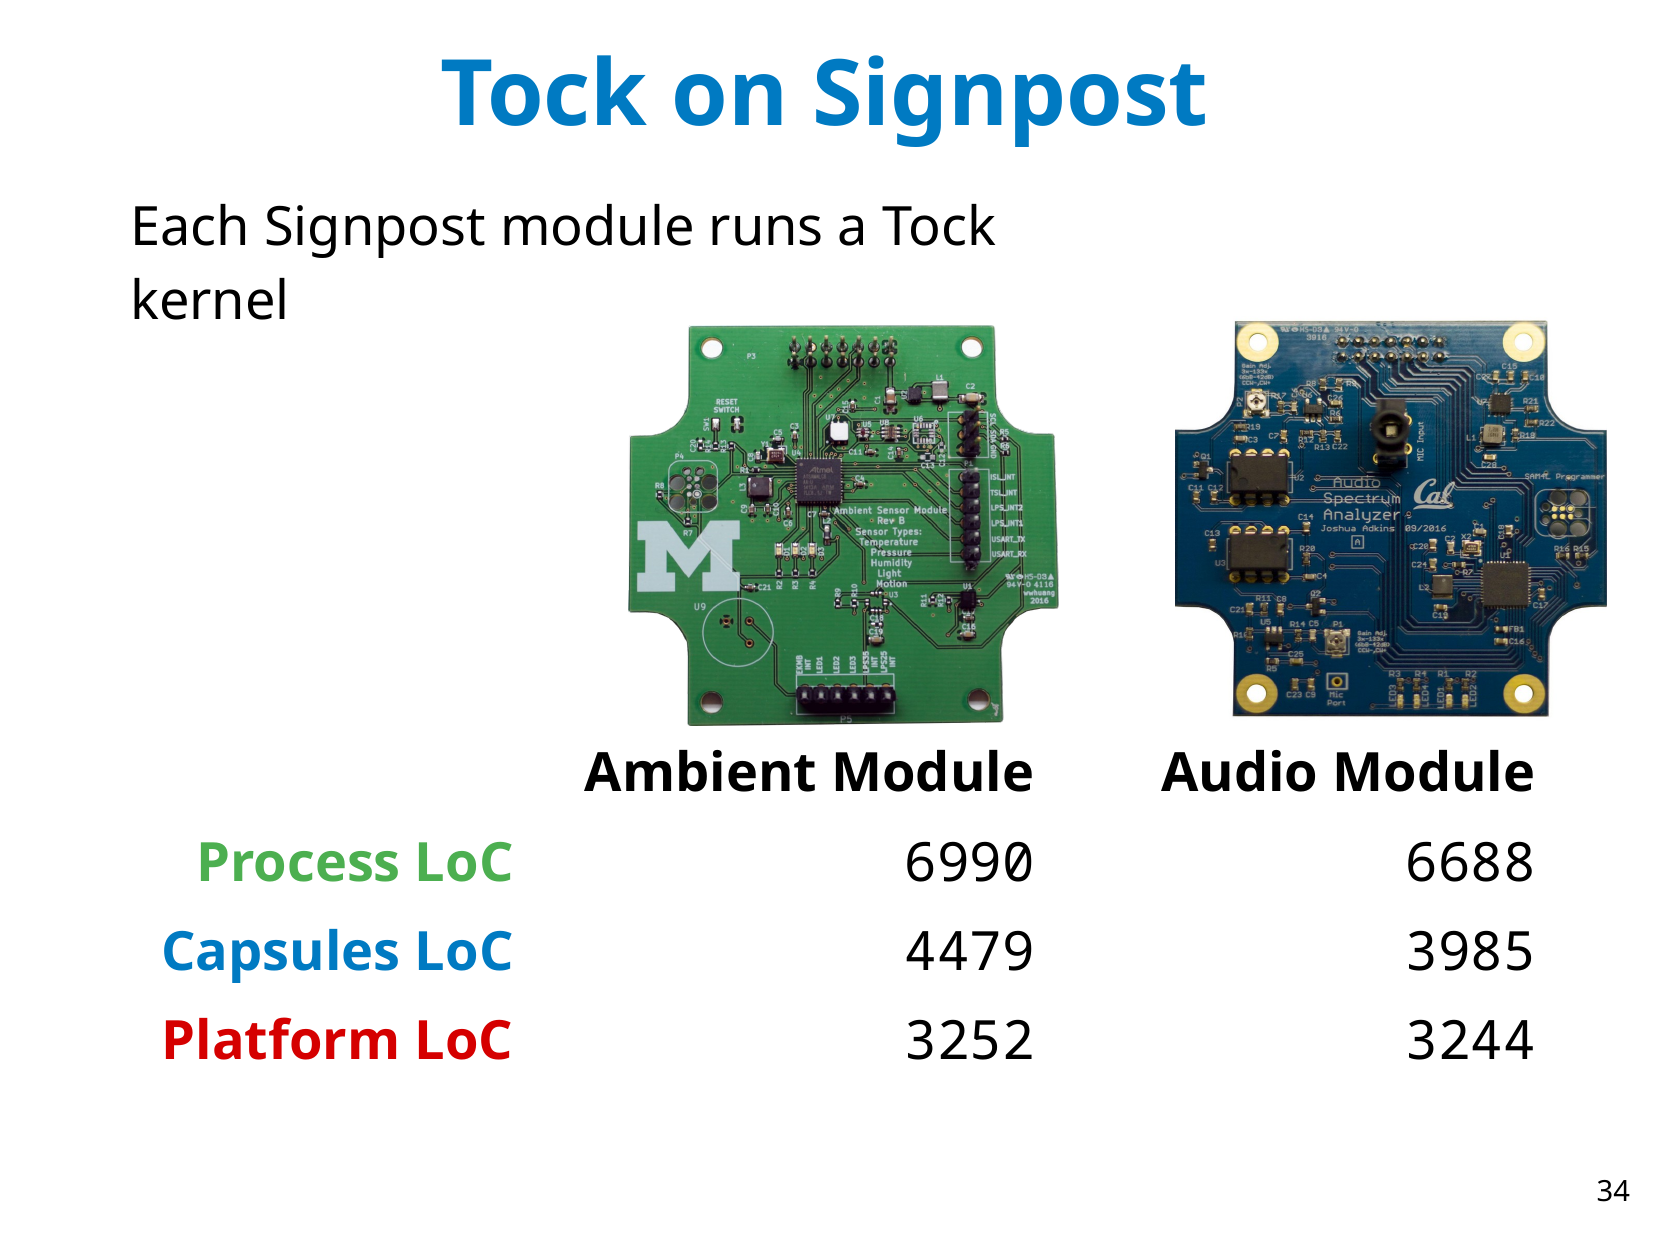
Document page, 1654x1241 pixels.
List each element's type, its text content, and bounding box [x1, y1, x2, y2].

table_cell Capsules LoC [136, 905, 529, 994]
table_header Ambient Module [529, 726, 1050, 815]
picture [628, 332, 1059, 727]
table_cell 4479 [529, 905, 1050, 994]
table_header Audio Module [1050, 726, 1551, 815]
text_box Tock on Signpost [0, 0, 1651, 181]
text_box Each Signpost module runs a Tock kernel [115, 180, 1086, 332]
table_cell Platform LoC [136, 994, 529, 1084]
table_cell 3244 [1050, 994, 1551, 1084]
table_cell 6688 [1050, 815, 1551, 905]
table_cell 3985 [1050, 905, 1551, 994]
table_header [136, 726, 529, 815]
picture [1175, 308, 1607, 727]
table_cell Process LoC [136, 815, 529, 905]
table_cell 3252 [529, 994, 1050, 1084]
table_cell 6990 [529, 815, 1050, 905]
